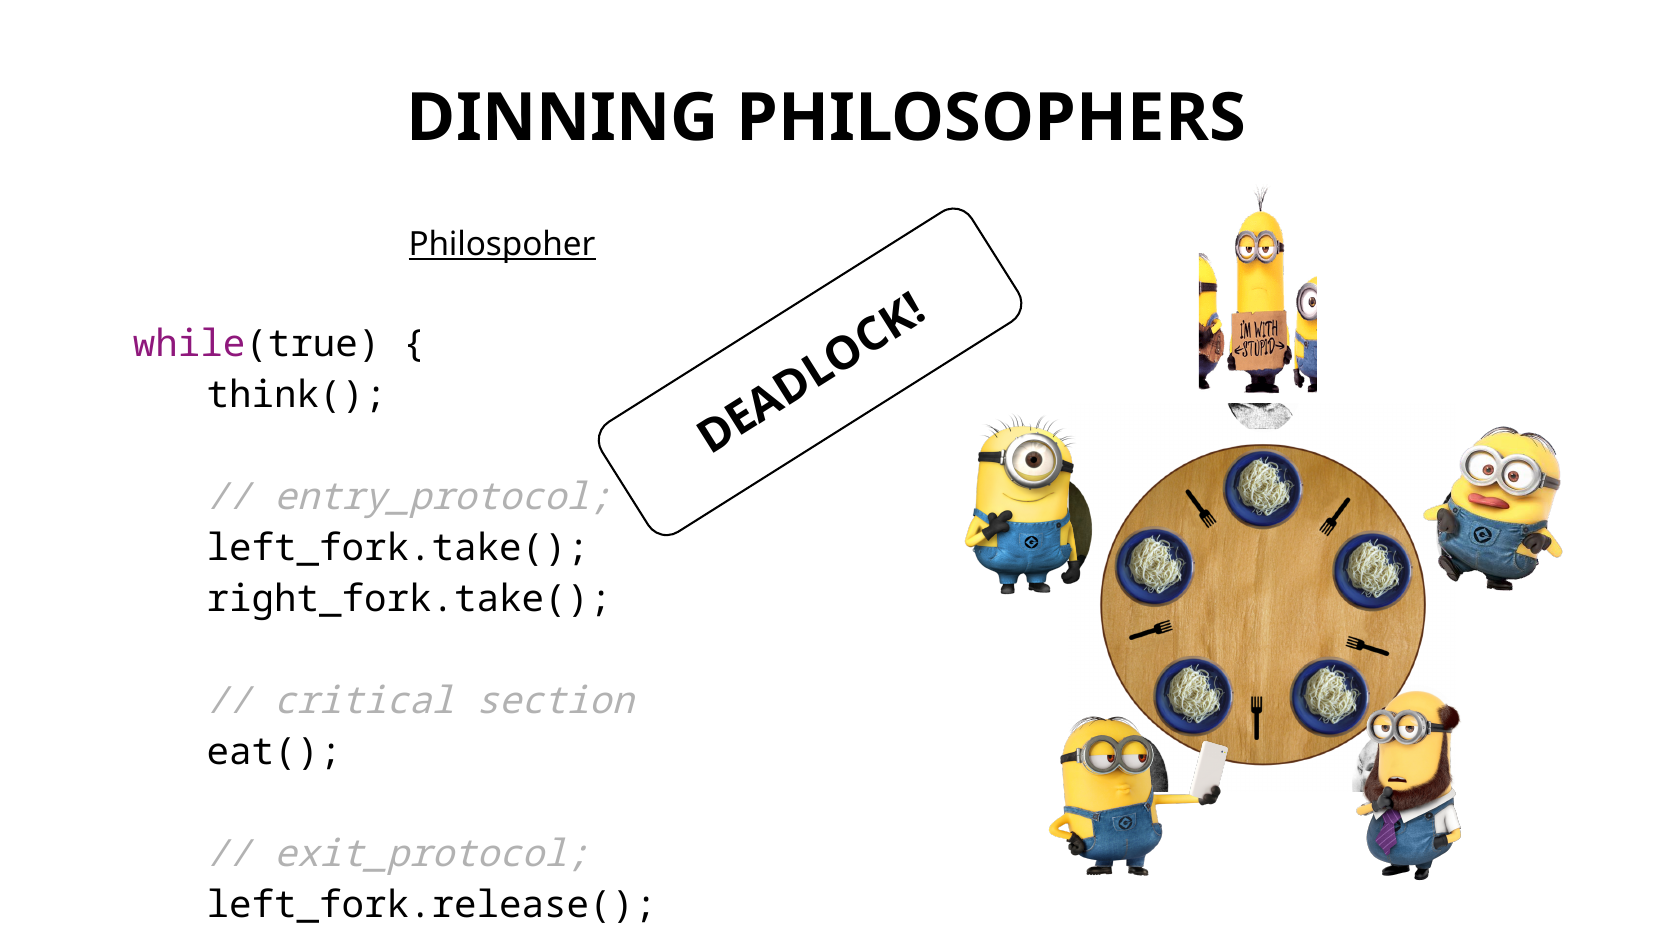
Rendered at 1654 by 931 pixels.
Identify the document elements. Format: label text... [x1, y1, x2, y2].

text_box DEADLOCK! [598, 208, 1022, 536]
text_box Philospoher while(true) { think(); // entry_protocol; left_fork.take(); right_fork.take(); // critical section eat(); // exit_protocol; left_fork.release(); right_fork.release(); } [118, 212, 886, 863]
picture [938, 171, 1565, 894]
title DINNING PHILOSOPHERS [82, 36, 1571, 193]
